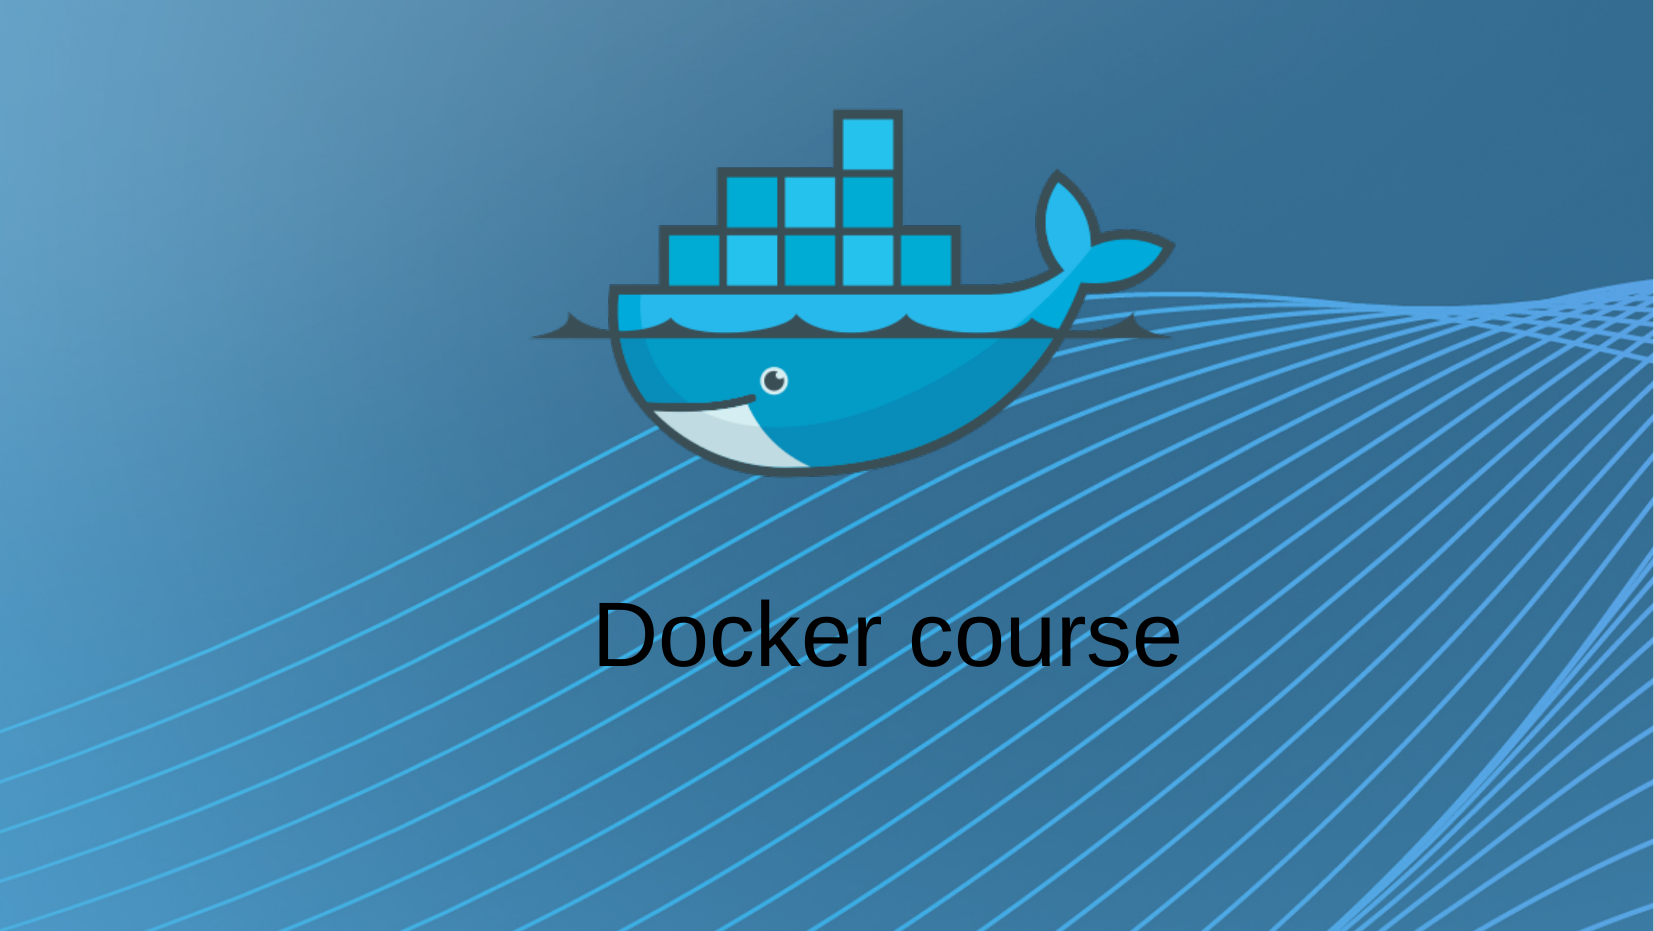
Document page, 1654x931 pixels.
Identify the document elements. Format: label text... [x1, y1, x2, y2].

text_box Docker course [577, 442, 1270, 724]
picture [0, 0, 1654, 931]
